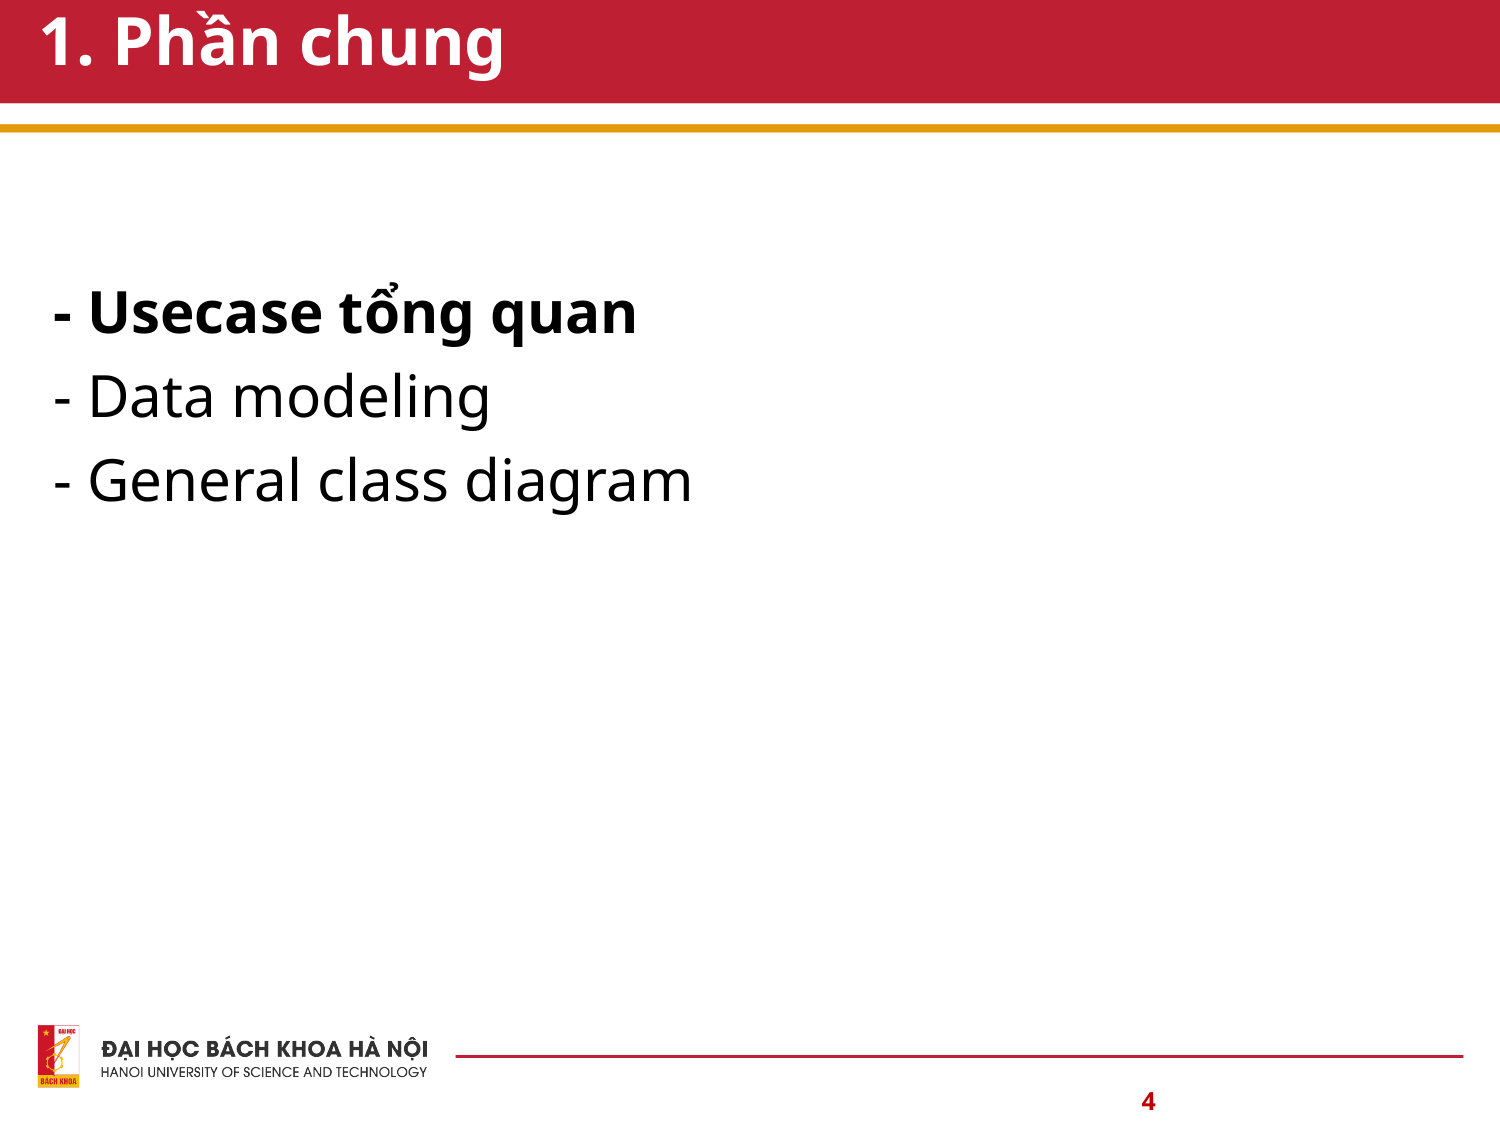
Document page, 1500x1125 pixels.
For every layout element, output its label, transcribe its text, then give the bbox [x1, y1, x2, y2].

title 1. Phần chung [23, 0, 1447, 75]
text_box [1126, 1078, 1465, 1125]
list - Usecase tổng quan - Data modeling - General class diagram [38, 276, 1462, 1008]
